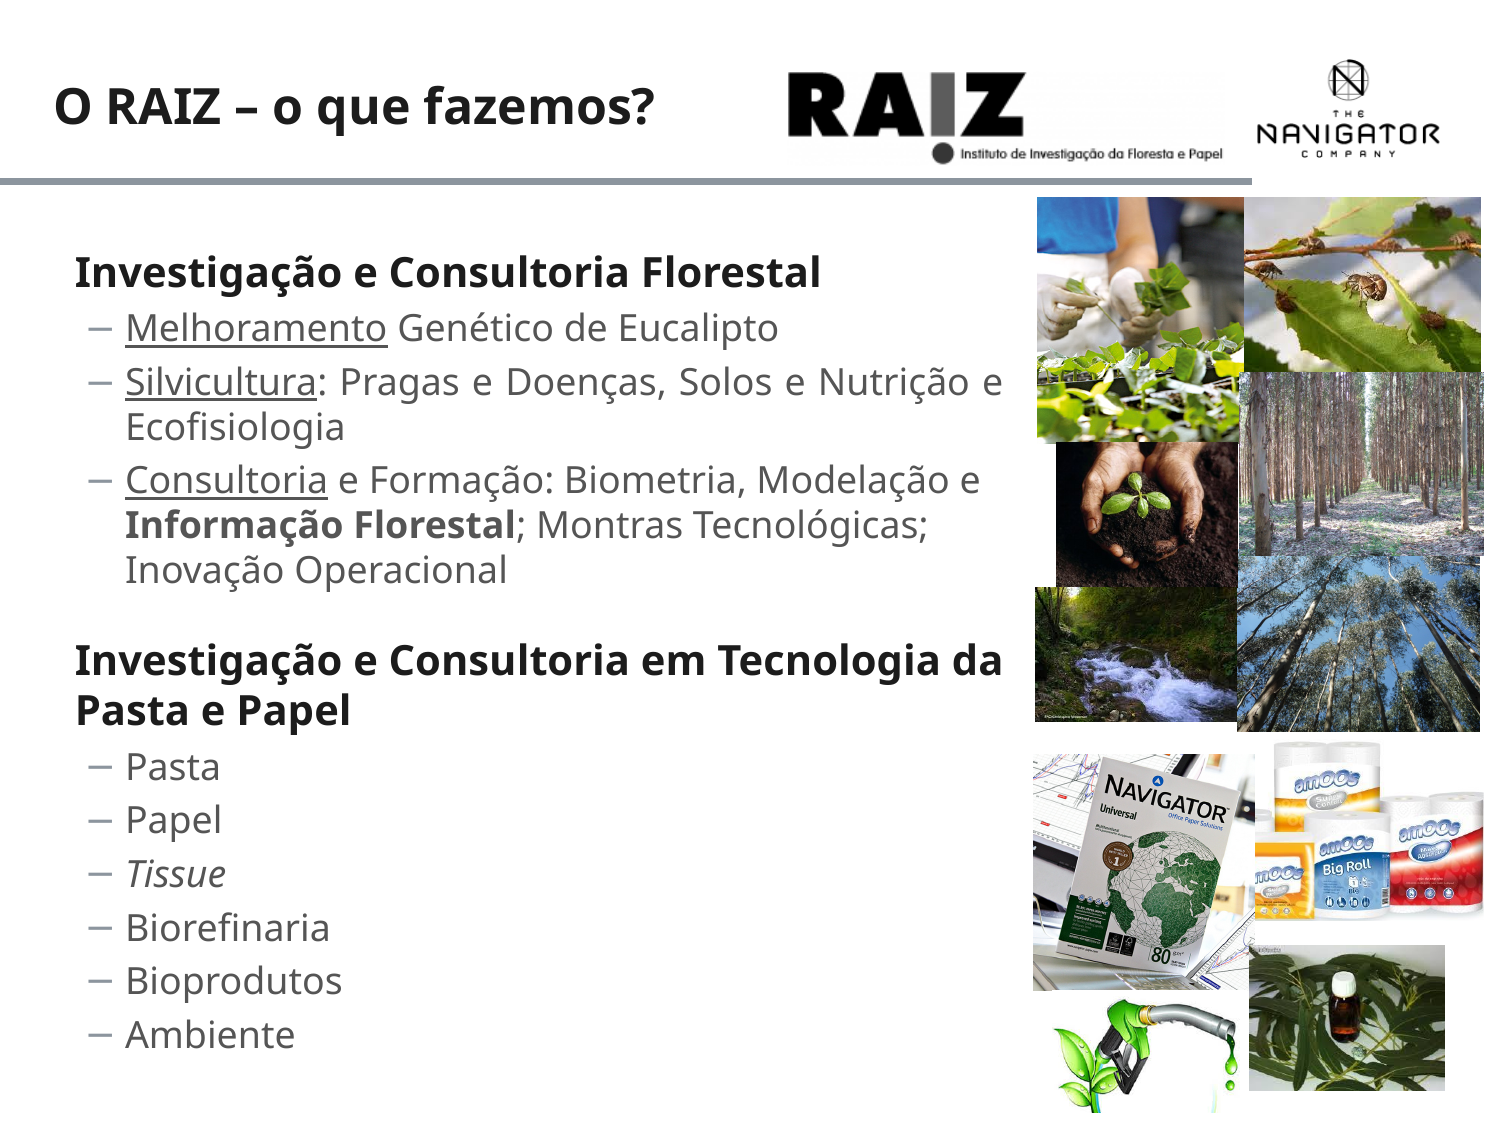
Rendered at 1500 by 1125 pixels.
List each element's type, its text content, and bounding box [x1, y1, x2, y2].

list Investigação e Consultoria Florestal Melhoramento Genético de Eucalipto Silvicultura: Pragas e Doenças, Solos e Nutrição e Ecofisiologia Consultoria e Formação: Biometria, Modelação e Informação Florestal; Montras Tecnológicas; Inovação Operacional Investigação e Consultoria em Tecnologia da Pasta e Papel Pasta Papel Tissue Biorefinaria Bioprodutos Ambiente [63, 239, 1032, 1063]
picture [1035, 197, 1484, 732]
picture [787, 71, 1225, 166]
picture [1231, 40, 1467, 177]
picture [1033, 739, 1484, 1113]
title O RAIZ – o que fazemos? [41, 41, 1247, 177]
